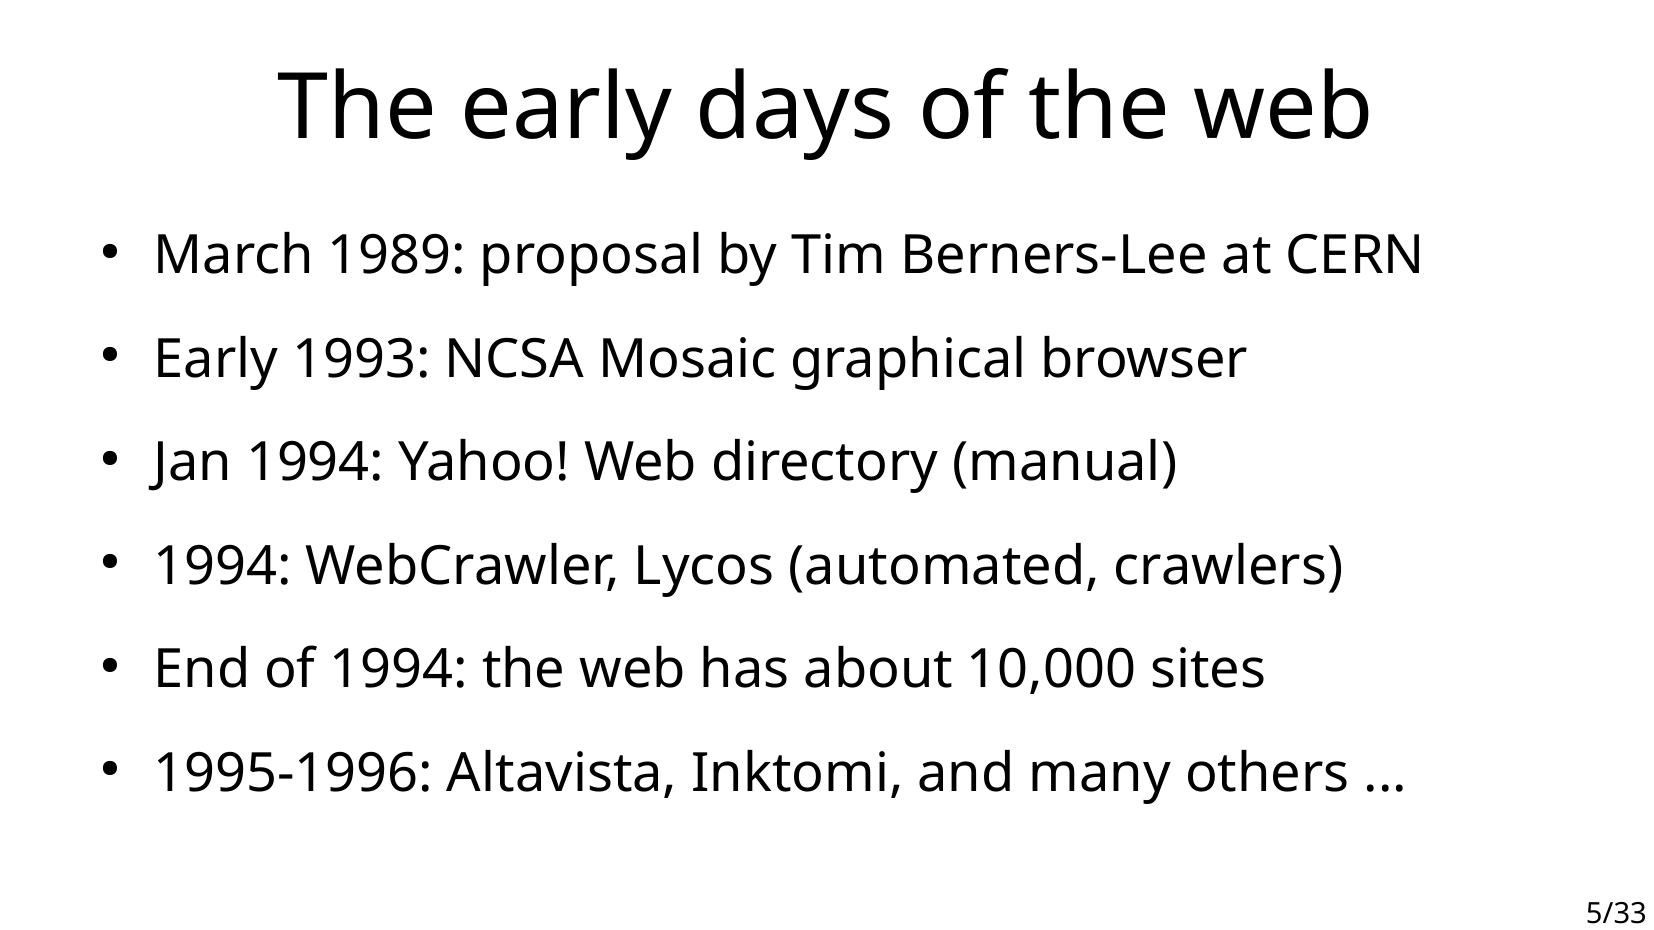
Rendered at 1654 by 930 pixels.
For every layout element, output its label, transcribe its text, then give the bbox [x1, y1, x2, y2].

title The early days of the web [82, 38, 1571, 169]
list March 1989: proposal by Tim Berners-Lee at CERN Early 1993: NCSA Mosaic graphical browser Jan 1994: Yahoo! Web directory (manual) 1994: WebCrawler, Lycos (automated, crawlers) End of 1994: the web has about 10,000 sites 1995-1996: Altavista, Inktomi, and many others ... [82, 215, 1571, 915]
